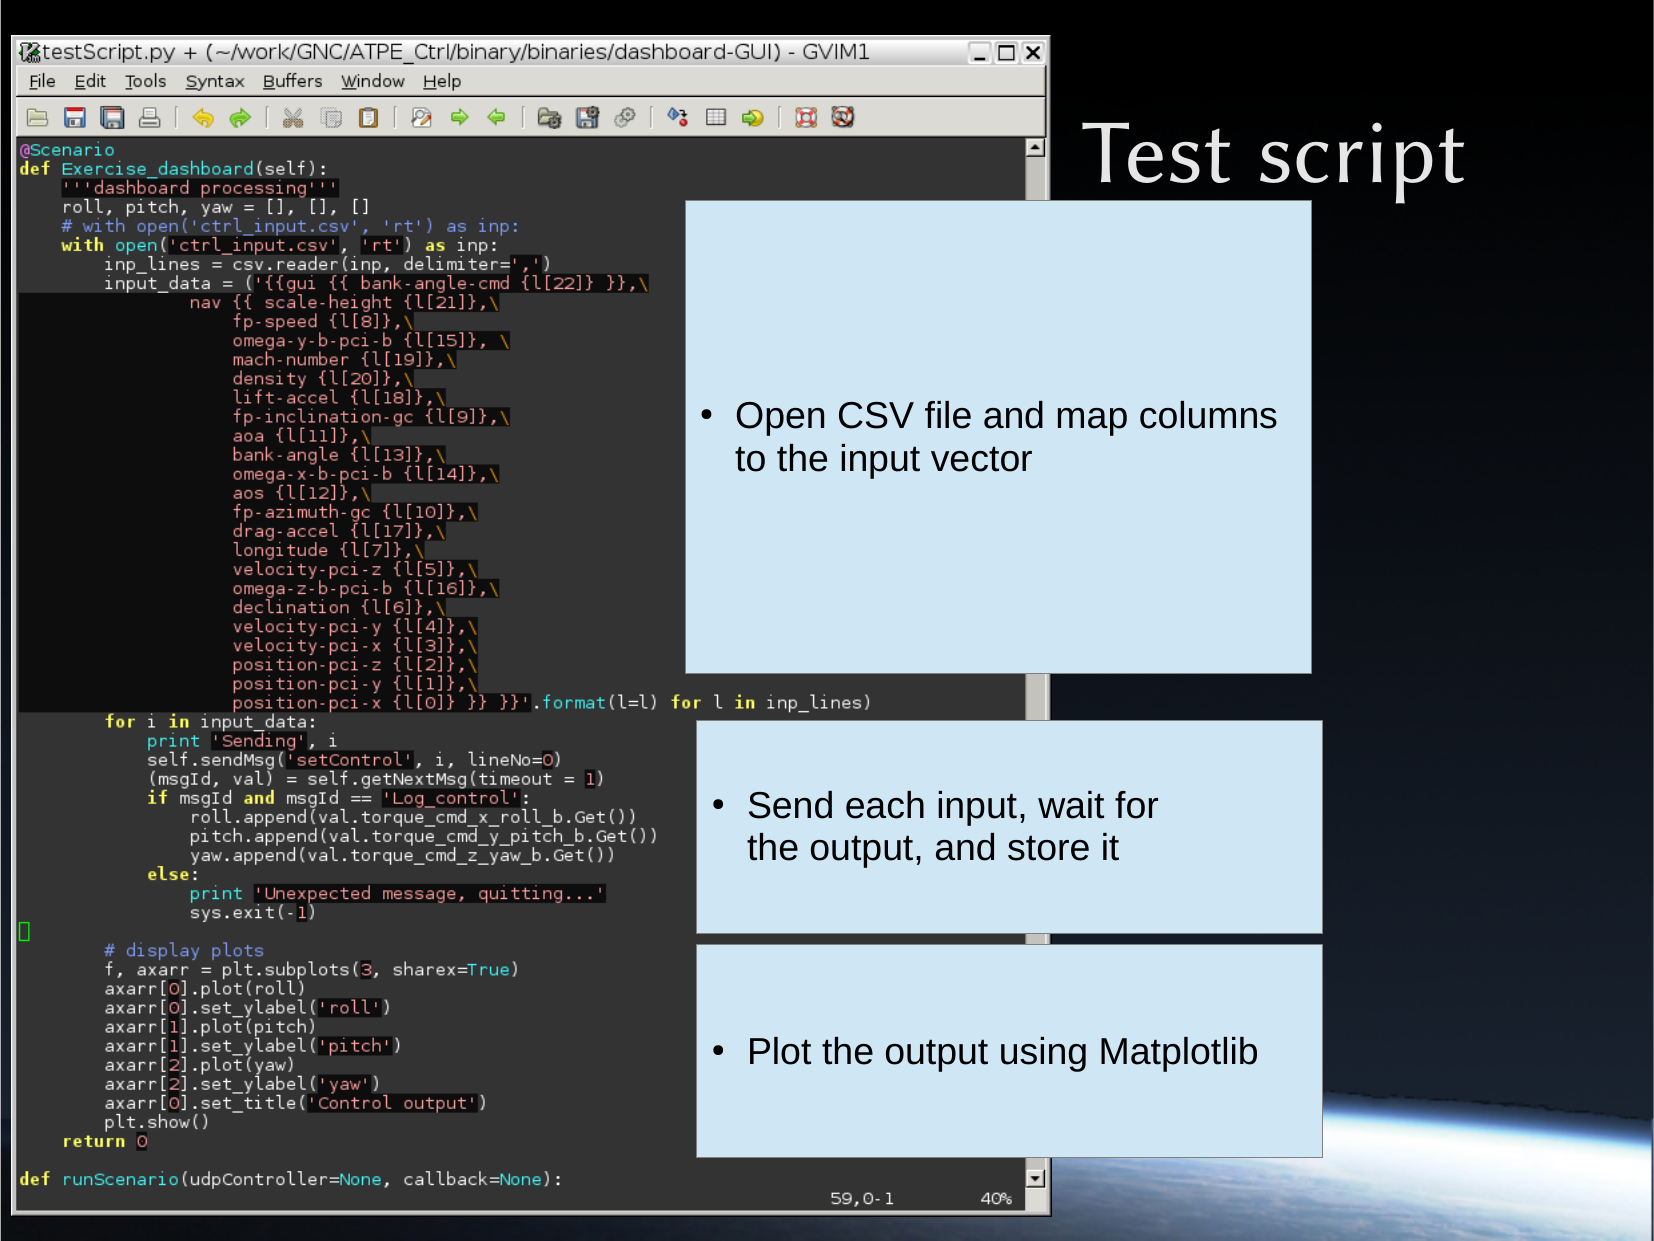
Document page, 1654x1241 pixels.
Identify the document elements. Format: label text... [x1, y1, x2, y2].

title Test script [1052, 49, 1571, 257]
text_box Send each input, wait for the output, and store it [696, 720, 1323, 934]
text_box Plot the output using Matplotlib [696, 944, 1323, 1158]
picture [0, 0, 1654, 1241]
text_box Open CSV file and map columns to the input vector [685, 200, 1312, 674]
